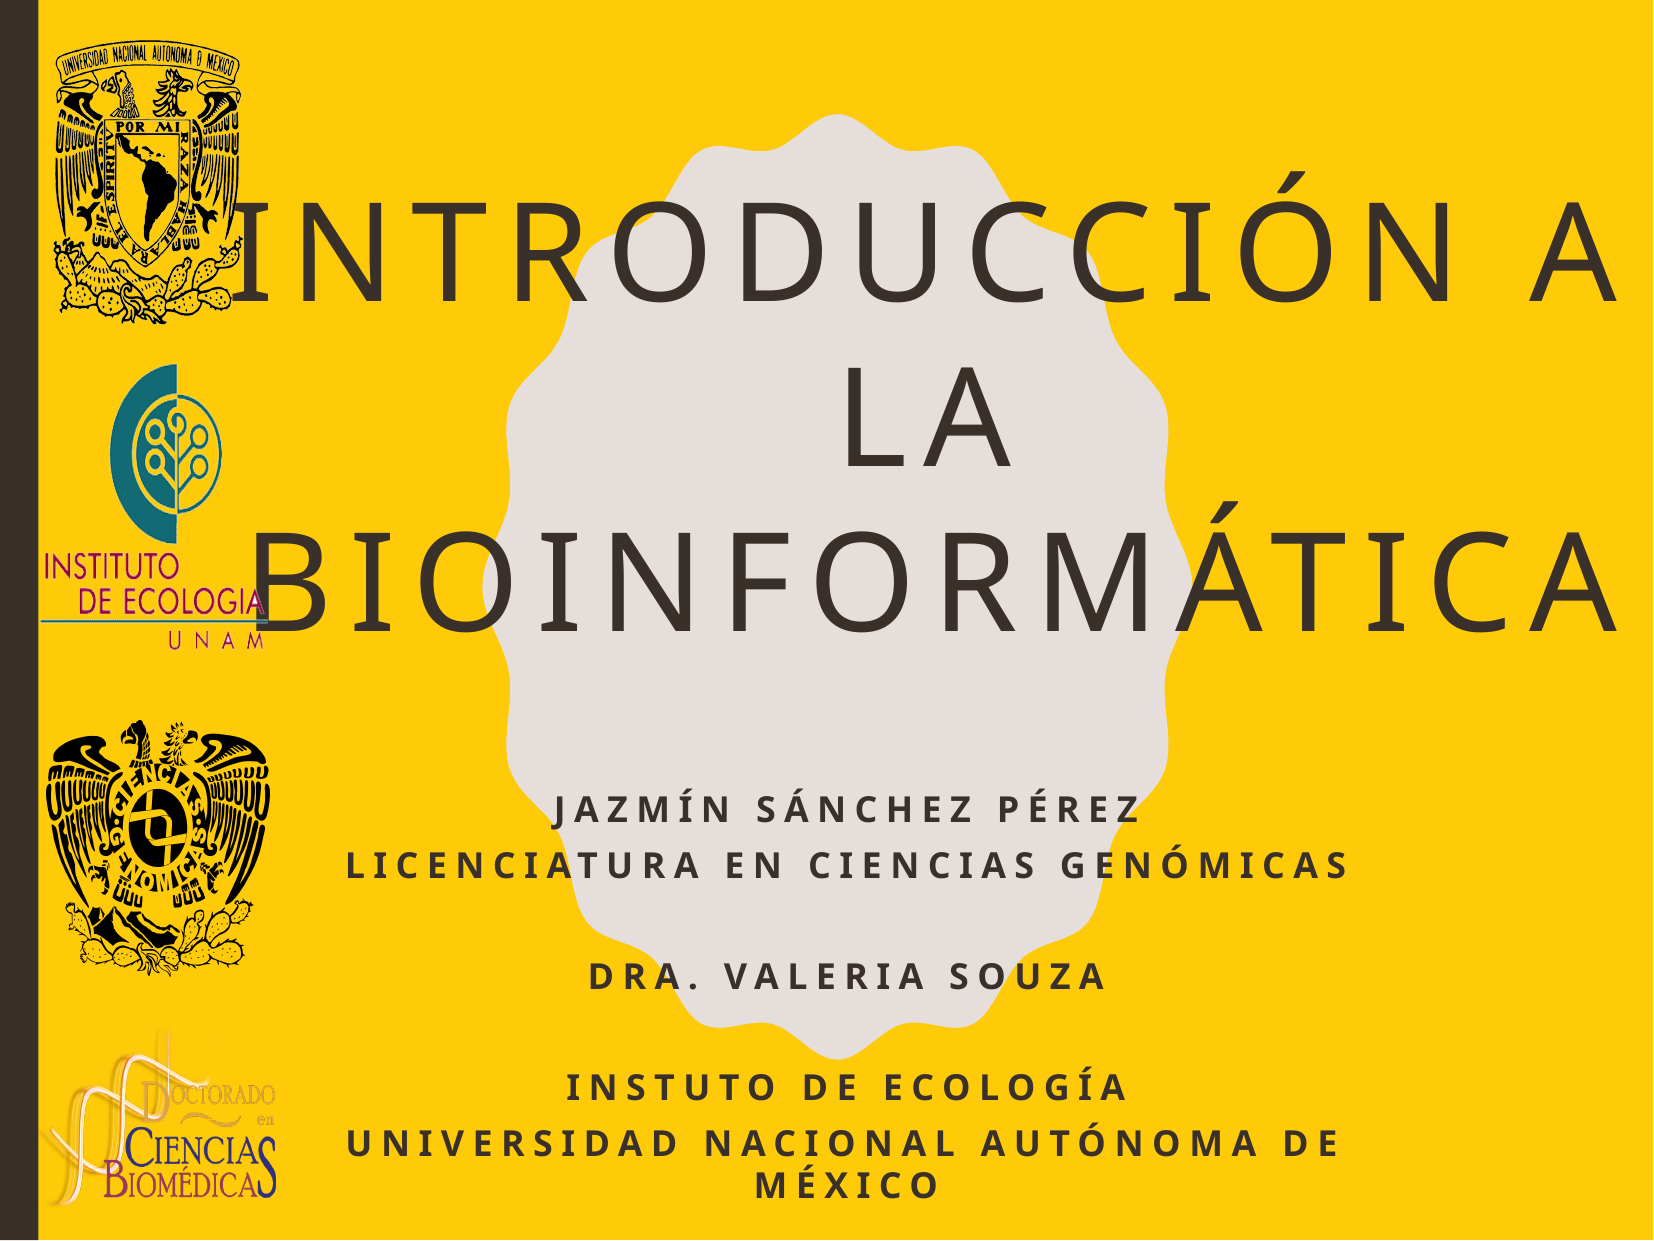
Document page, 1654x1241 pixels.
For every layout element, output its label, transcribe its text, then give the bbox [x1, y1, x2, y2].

picture [16, 11, 276, 660]
picture [46, 720, 270, 978]
title Introducción a la bioinformática [275, 163, 1654, 659]
picture [36, 1017, 276, 1210]
subtitle Jazmín sánchez PÉREZ LICENCIATURA EN CIENCIAS GENÓMICAS DRA. vALERIA SOUZA INSTUTO DE ECOLOGÍA UNIVERSIDAD NACIONAL AUTÓNOMA DE MÉXICO [300, 779, 1392, 1216]
